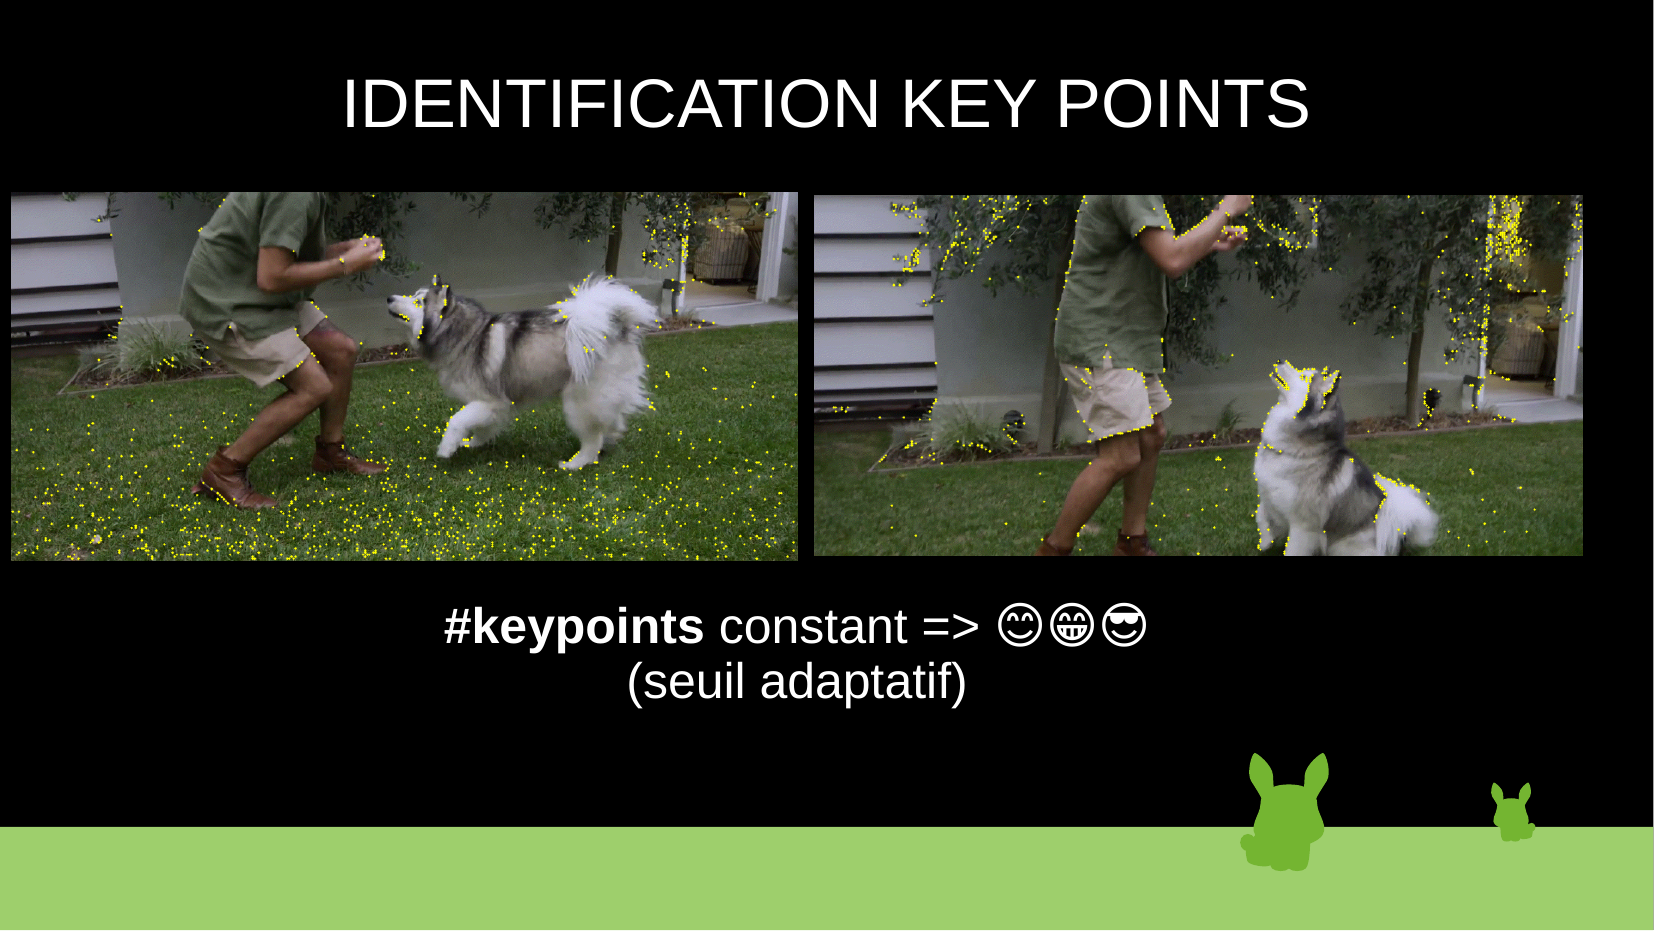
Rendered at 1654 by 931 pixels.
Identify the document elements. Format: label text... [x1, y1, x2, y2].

text_box #keypoints constant => 😊🤩🥳😁🥰😎 (seuil adaptatif) [29, 590, 1565, 717]
picture [814, 195, 1583, 556]
picture [11, 192, 798, 562]
title IDENTIFICATION KEY POINTS [88, 29, 1565, 178]
